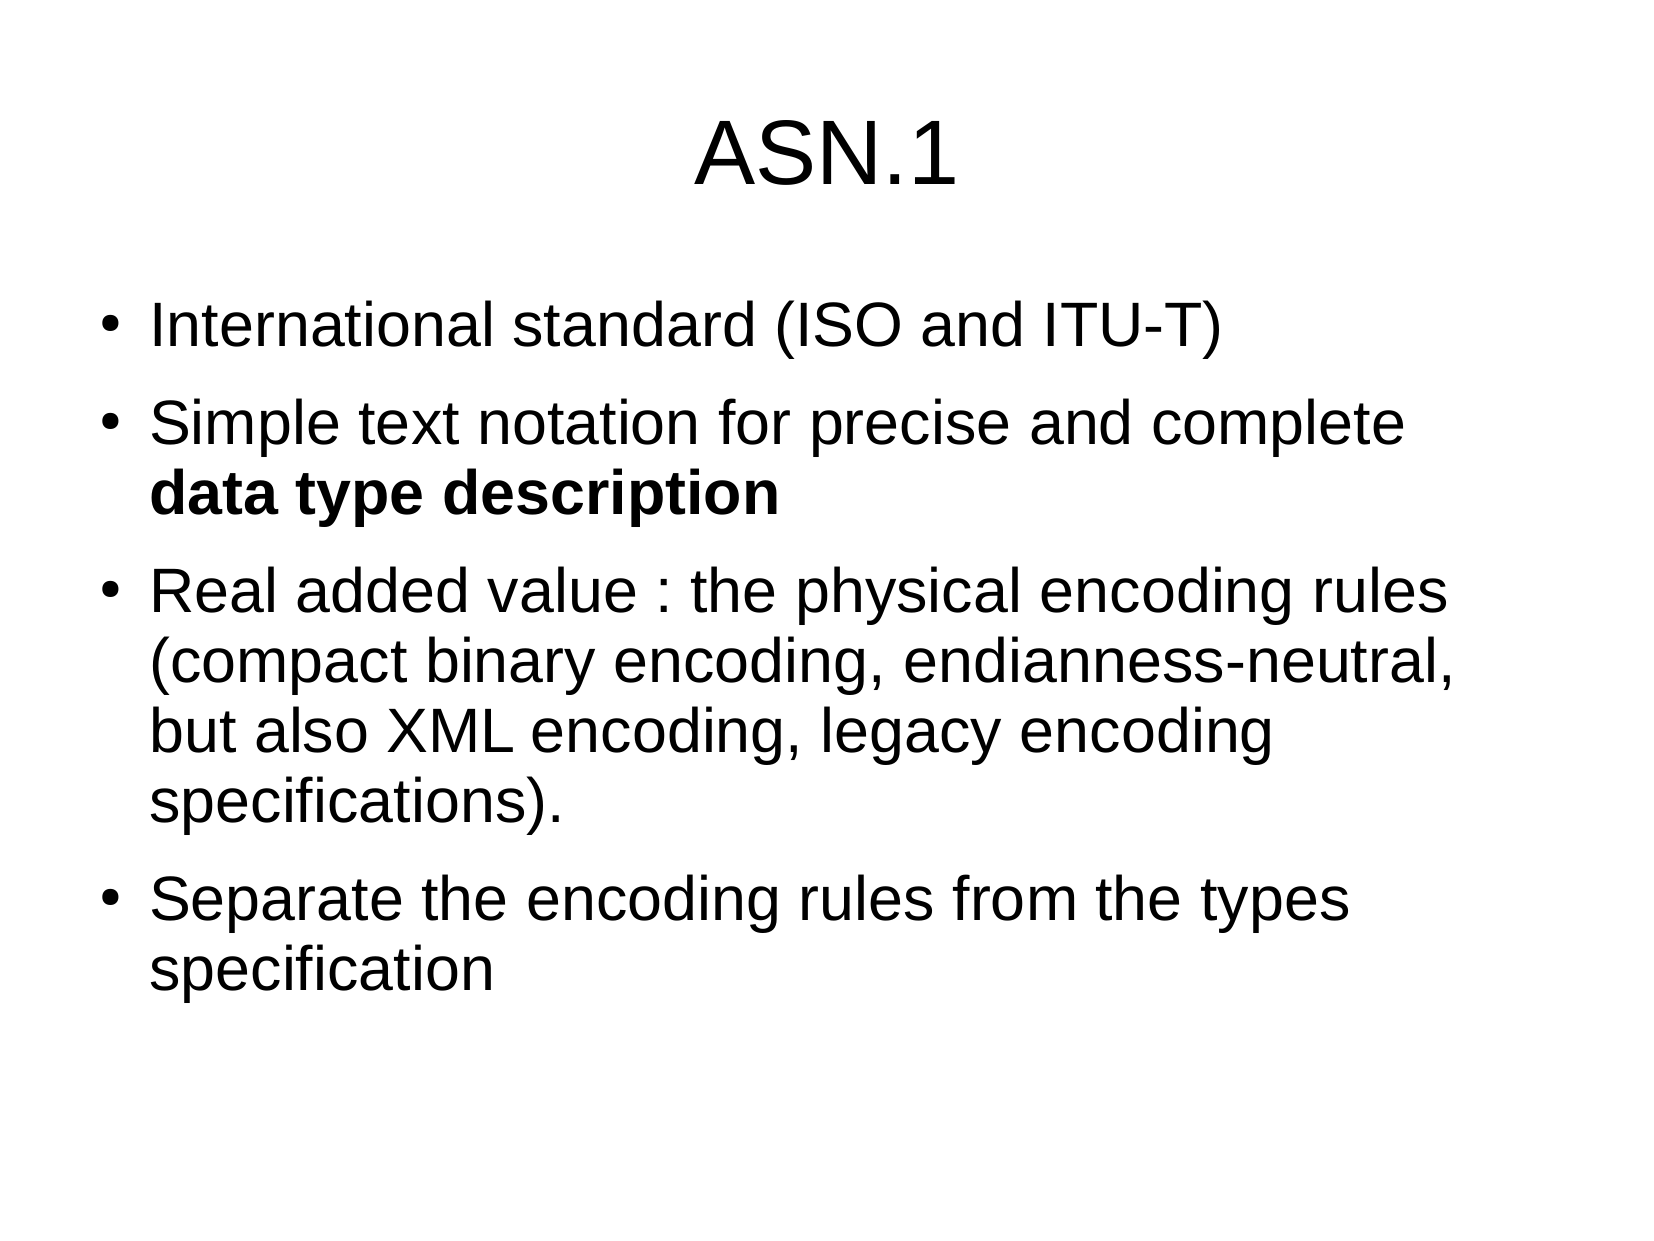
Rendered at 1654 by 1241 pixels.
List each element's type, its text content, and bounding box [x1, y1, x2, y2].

list International standard (ISO and ITU-T) Simple text notation for precise and complete data type description Real added value : the physical encoding rules (compact binary encoding, endianness-neutral, but also XML encoding, legacy encoding specifications). Separate the encoding rules from the types specification [82, 290, 1538, 1010]
title ASN.1 [82, 49, 1571, 257]
